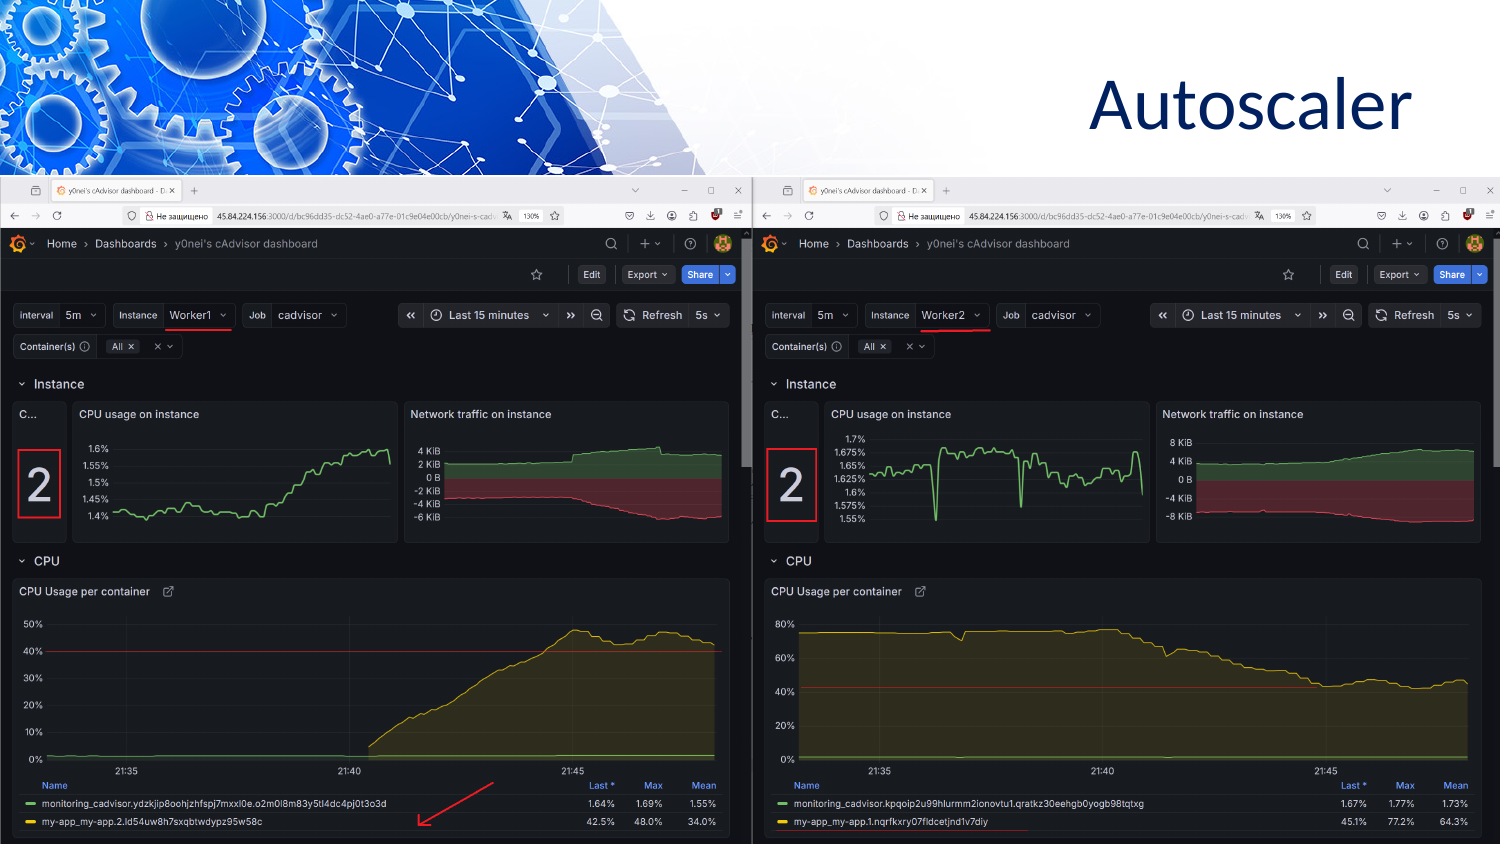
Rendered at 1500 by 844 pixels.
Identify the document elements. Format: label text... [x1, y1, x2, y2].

picture [0, 0, 1500, 844]
title Autoscaler [73, 36, 1429, 162]
